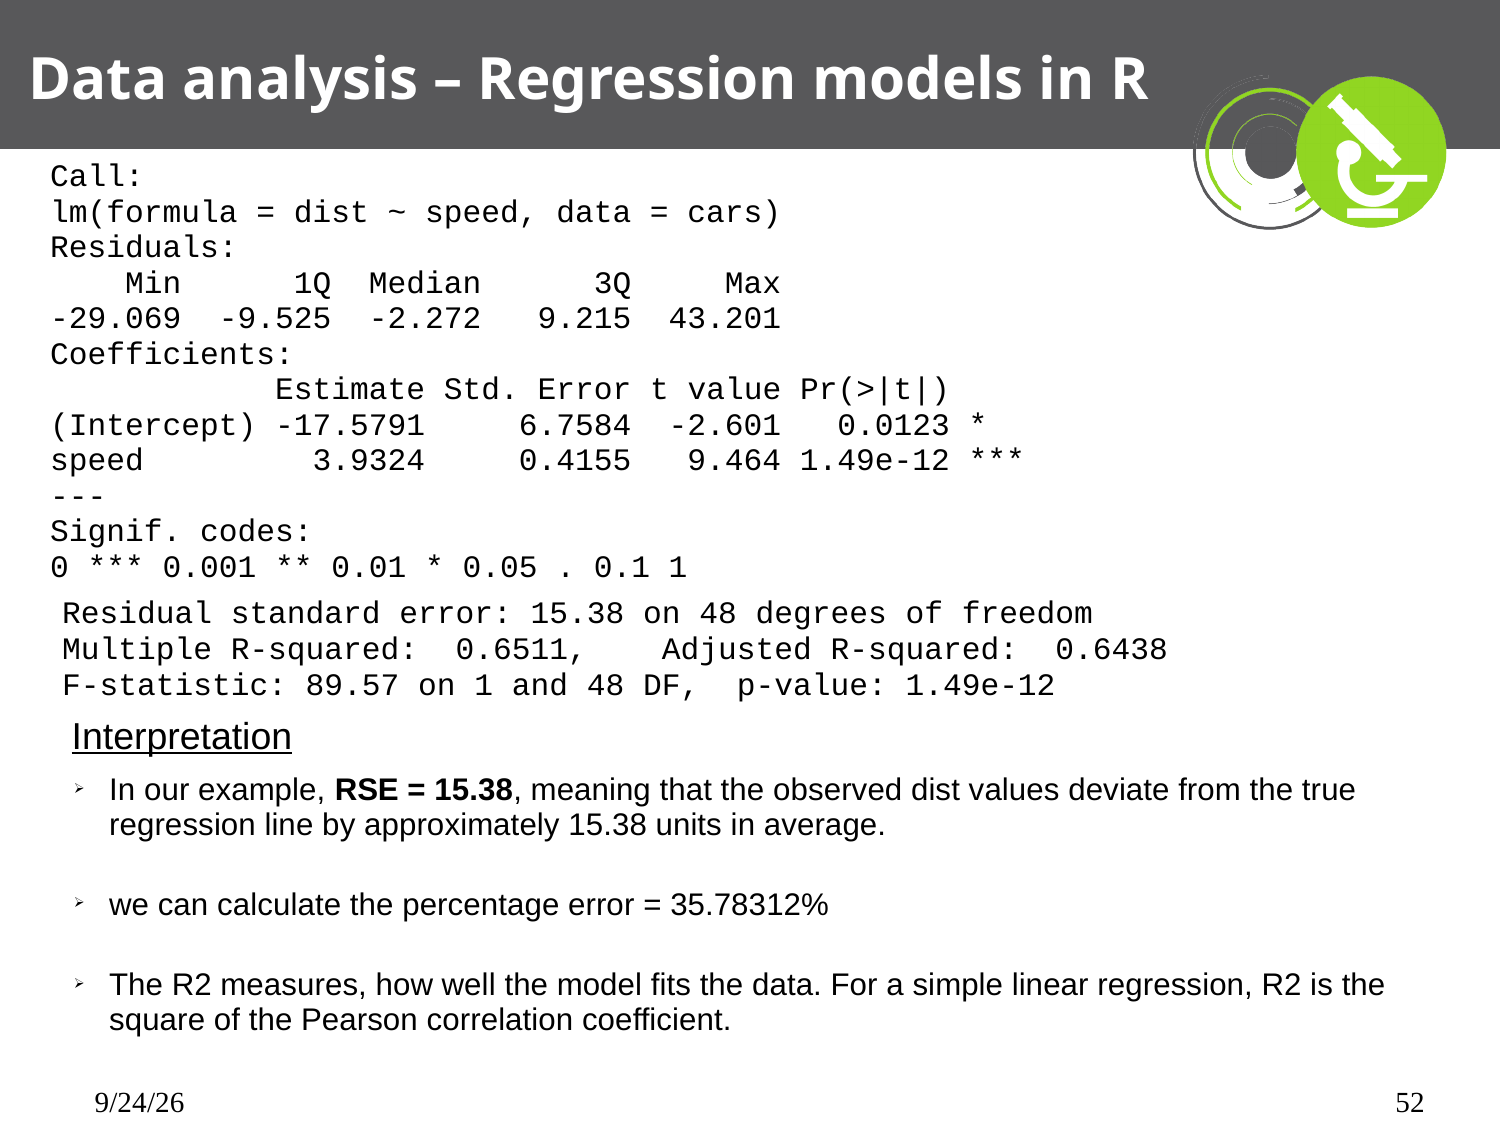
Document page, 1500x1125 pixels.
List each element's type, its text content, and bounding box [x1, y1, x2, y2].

text_box In our example, RSE = 15.38, meaning that the observed dist values deviate from the true regression line by approximately 15.38 units in average. we can calculate the percentage error = 35.78312% The R2 measures, how well the model fits the data. For a simple linear regression, R2 is the square of the Pearson correlation coefficient. [59, 765, 1412, 1045]
text_box Call: lm(formula = dist ~ speed, data = cars) Residuals: Min 1Q Median 3Q Max -29.069 -9.525 -2.272 9.215 43.201 Coefficients: Estimate Std. Error t value Pr(>|t|) (Intercept) -17.5791 6.7584 -2.601 0.0123 * speed 3.9324 0.4155 9.464 1.49e-12 *** --- Signif. codes: 0 *** 0.001 ** 0.01 * 0.05 . 0.1 1 [35, 153, 1406, 760]
title Data analysis – Regression models in R [0, 0, 1193, 154]
picture [1193, 69, 1453, 236]
text_box Interpretation [56, 708, 308, 766]
text_box Residual standard error: 15.38 on 48 degrees of freedom Multiple R-squared: 0.6511, Adjusted R-squared: 0.6438 F-statistic: 89.57 on 1 and 48 DF, p-value: 1.49e-12 [47, 590, 1229, 721]
